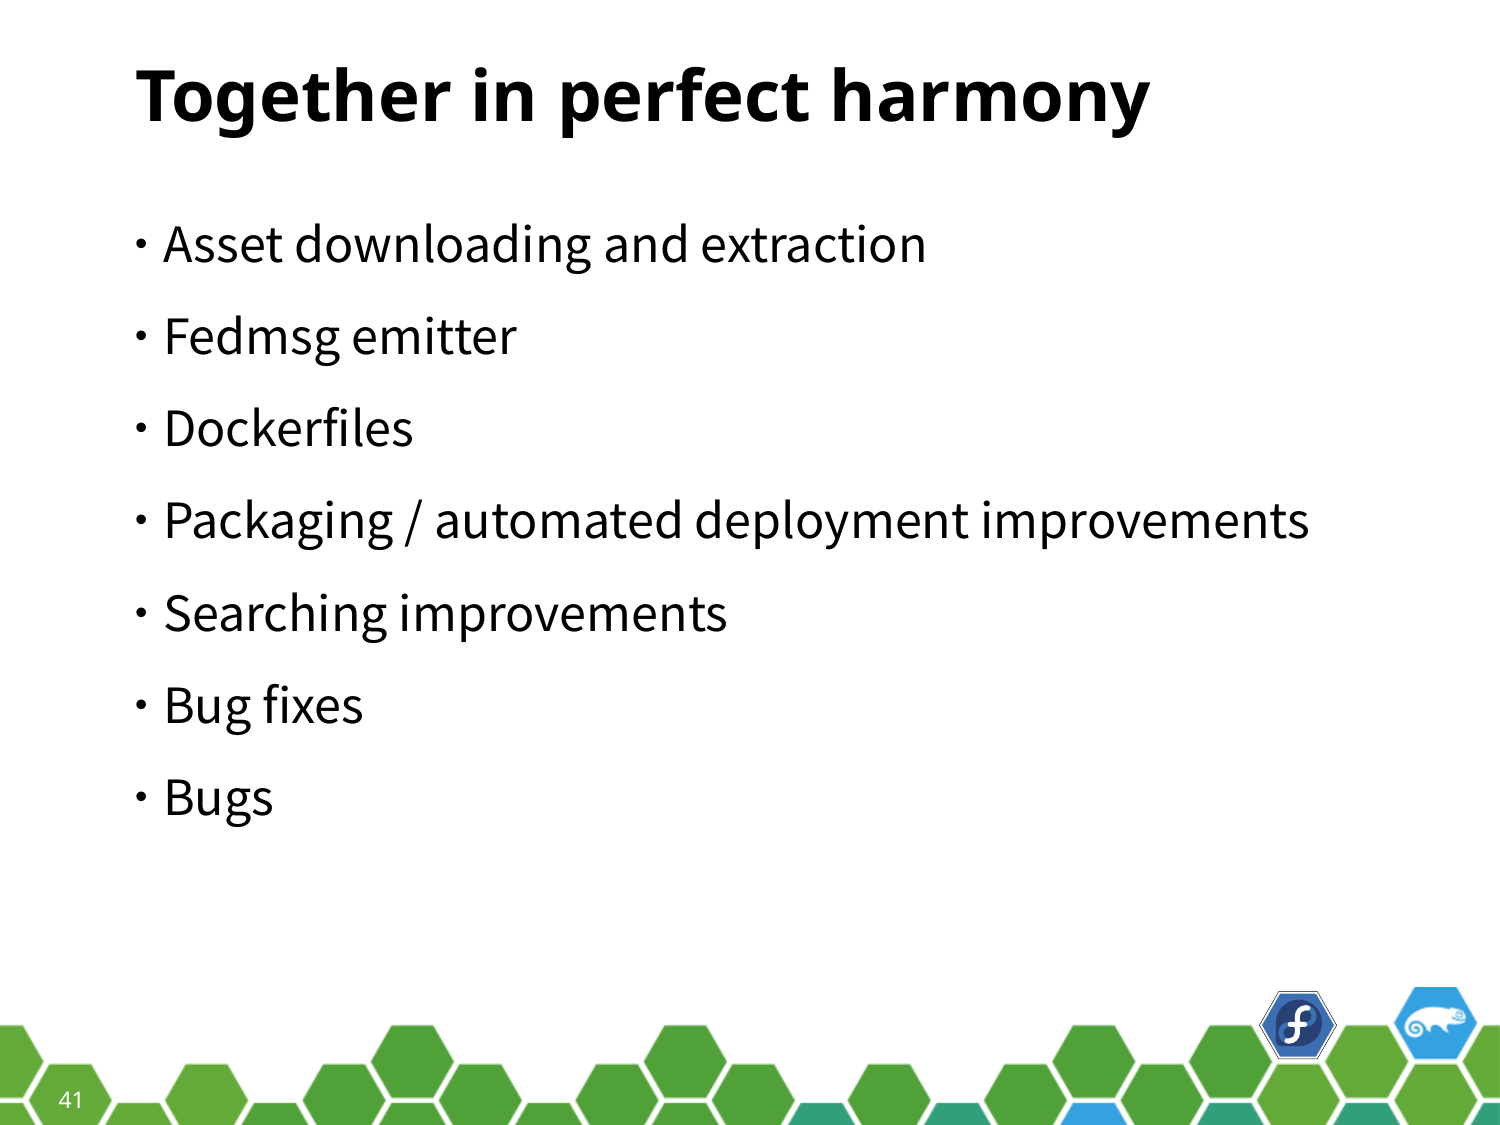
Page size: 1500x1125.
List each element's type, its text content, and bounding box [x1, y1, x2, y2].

list Asset downloading and extraction Fedmsg emitter Dockerfiles Packaging / automated deployment improvements Searching improvements Bug fixes Bugs [135, 208, 1372, 862]
title Together in perfect harmony [135, 12, 1372, 175]
picture [0, 987, 1500, 1125]
